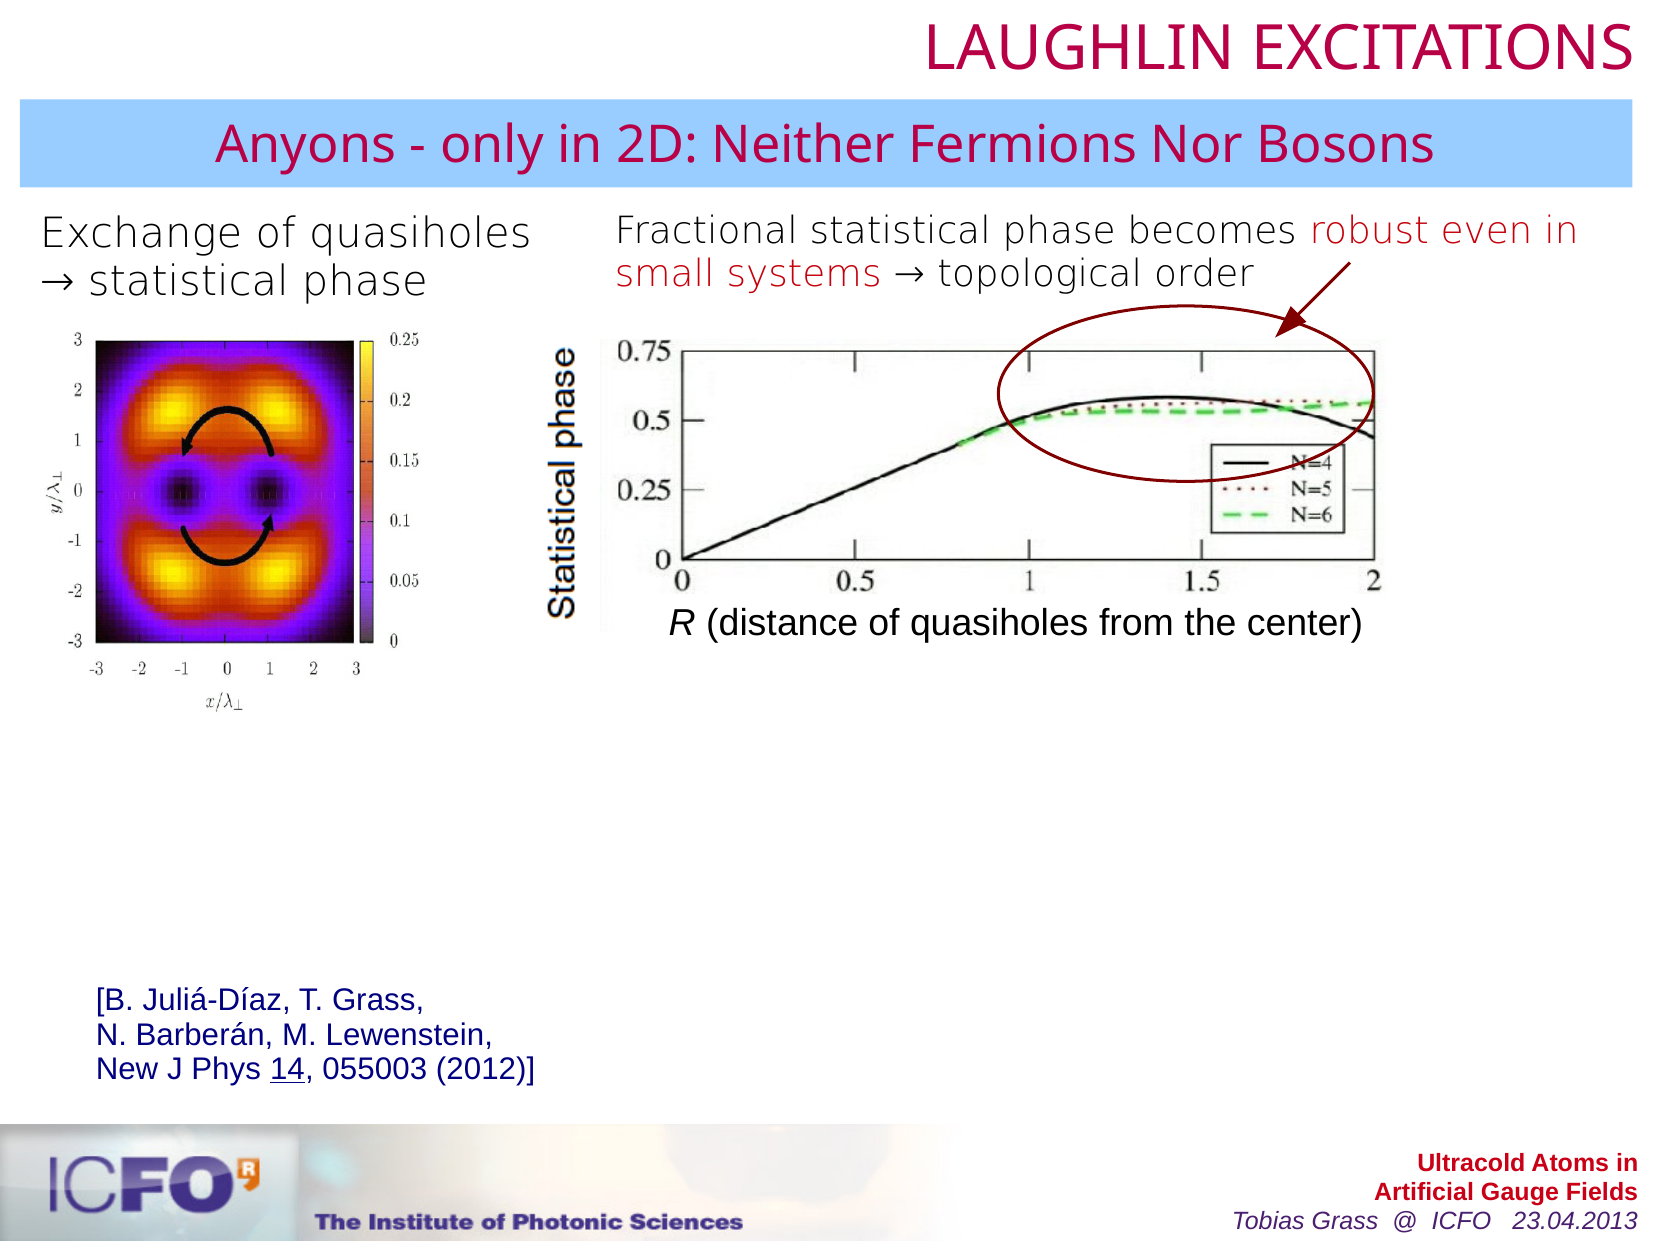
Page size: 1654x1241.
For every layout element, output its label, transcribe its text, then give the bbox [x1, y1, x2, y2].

text_box LAUGHLIN EXCITATIONS [0, 0, 1651, 99]
text_box Fractional statistical phase becomes robust even in small systems → topological order [600, 201, 1654, 304]
text_box Exchange of quasiholes → statistical phase [24, 201, 561, 313]
picture [1000, 339, 1371, 479]
text_box R (distance of quasiholes from the center) [654, 594, 1379, 651]
text_box Ultracold Atoms in Artificial Gauge Fields Tobias Grass @ ICFO 23.04.2013 [712, 1138, 1654, 1241]
picture [600, 339, 1388, 638]
picture [31, 313, 431, 725]
picture [534, 296, 595, 636]
text_box Anyons - only in 2D: Neither Fermions Nor Bosons [19, 99, 1633, 188]
picture [0, 1124, 976, 1241]
text_box [B. Juliá-Díaz, T. Grass, N. Barberán, M. Lewenstein, New J Phys 14, 055003 (2012)] [81, 974, 569, 1094]
